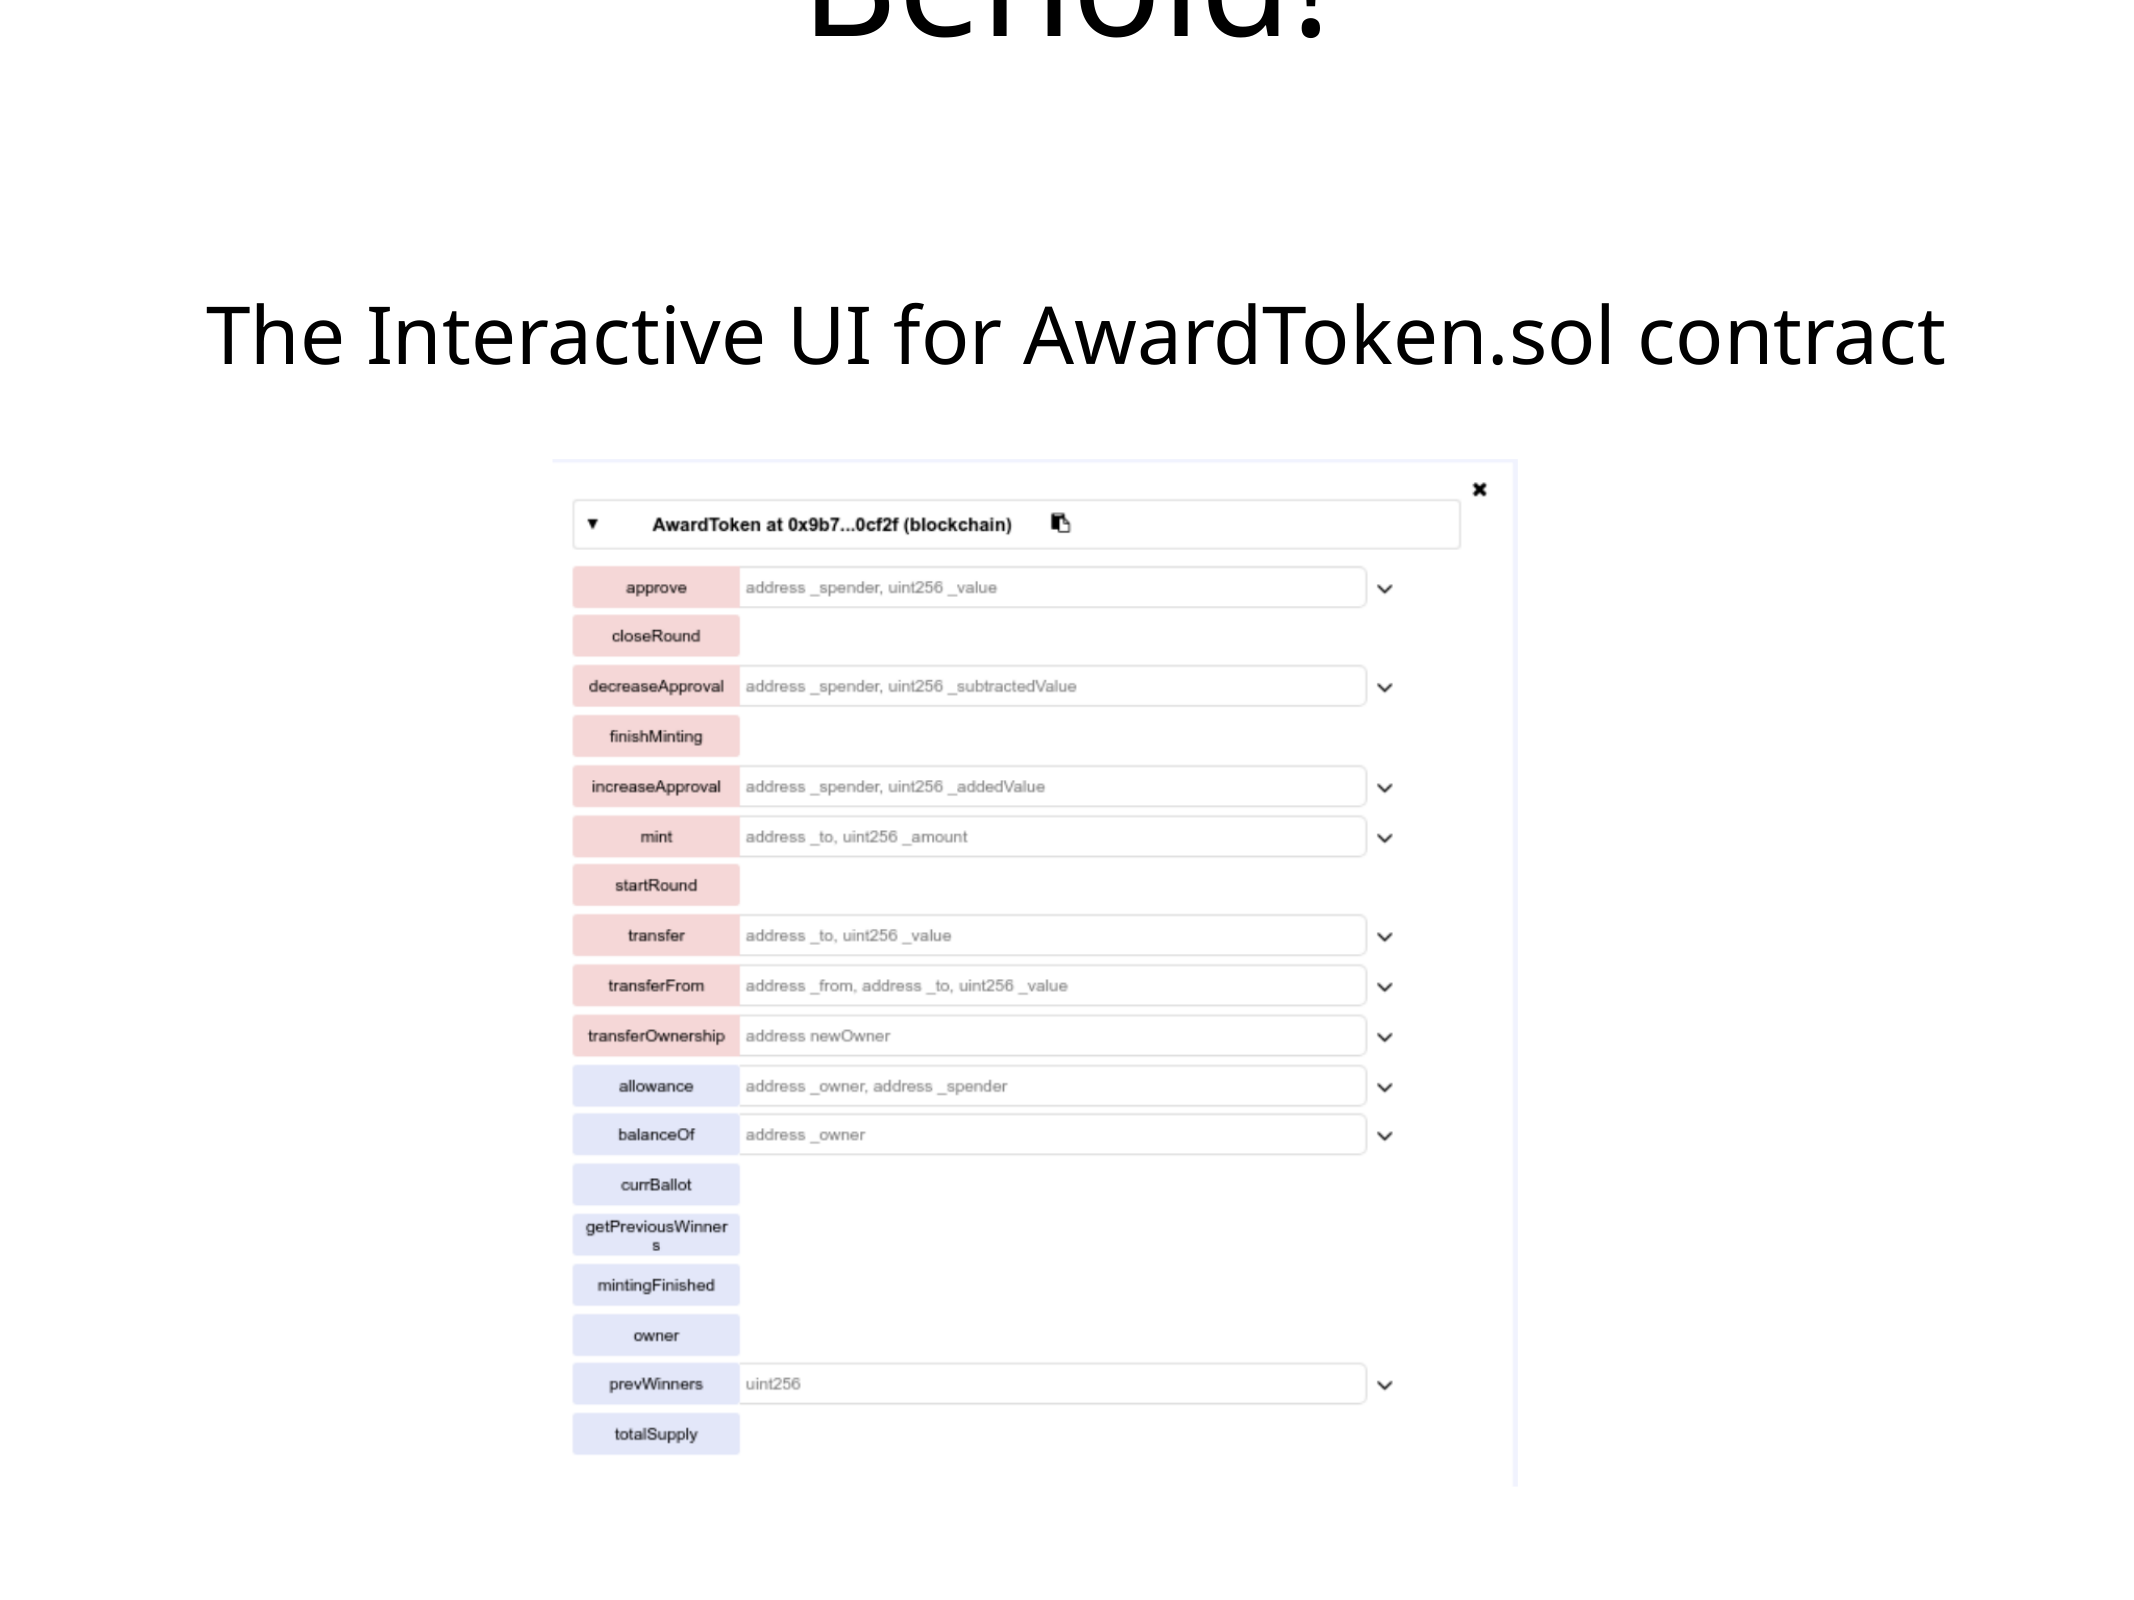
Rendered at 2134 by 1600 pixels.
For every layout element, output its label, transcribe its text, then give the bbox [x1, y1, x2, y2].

title Behold! [69, 0, 2064, 423]
picture [538, 456, 1595, 1523]
subtitle The Interactive UI for AwardToken.sol contract ( when dependencies.js is the active file ) [112, 277, 2021, 558]
